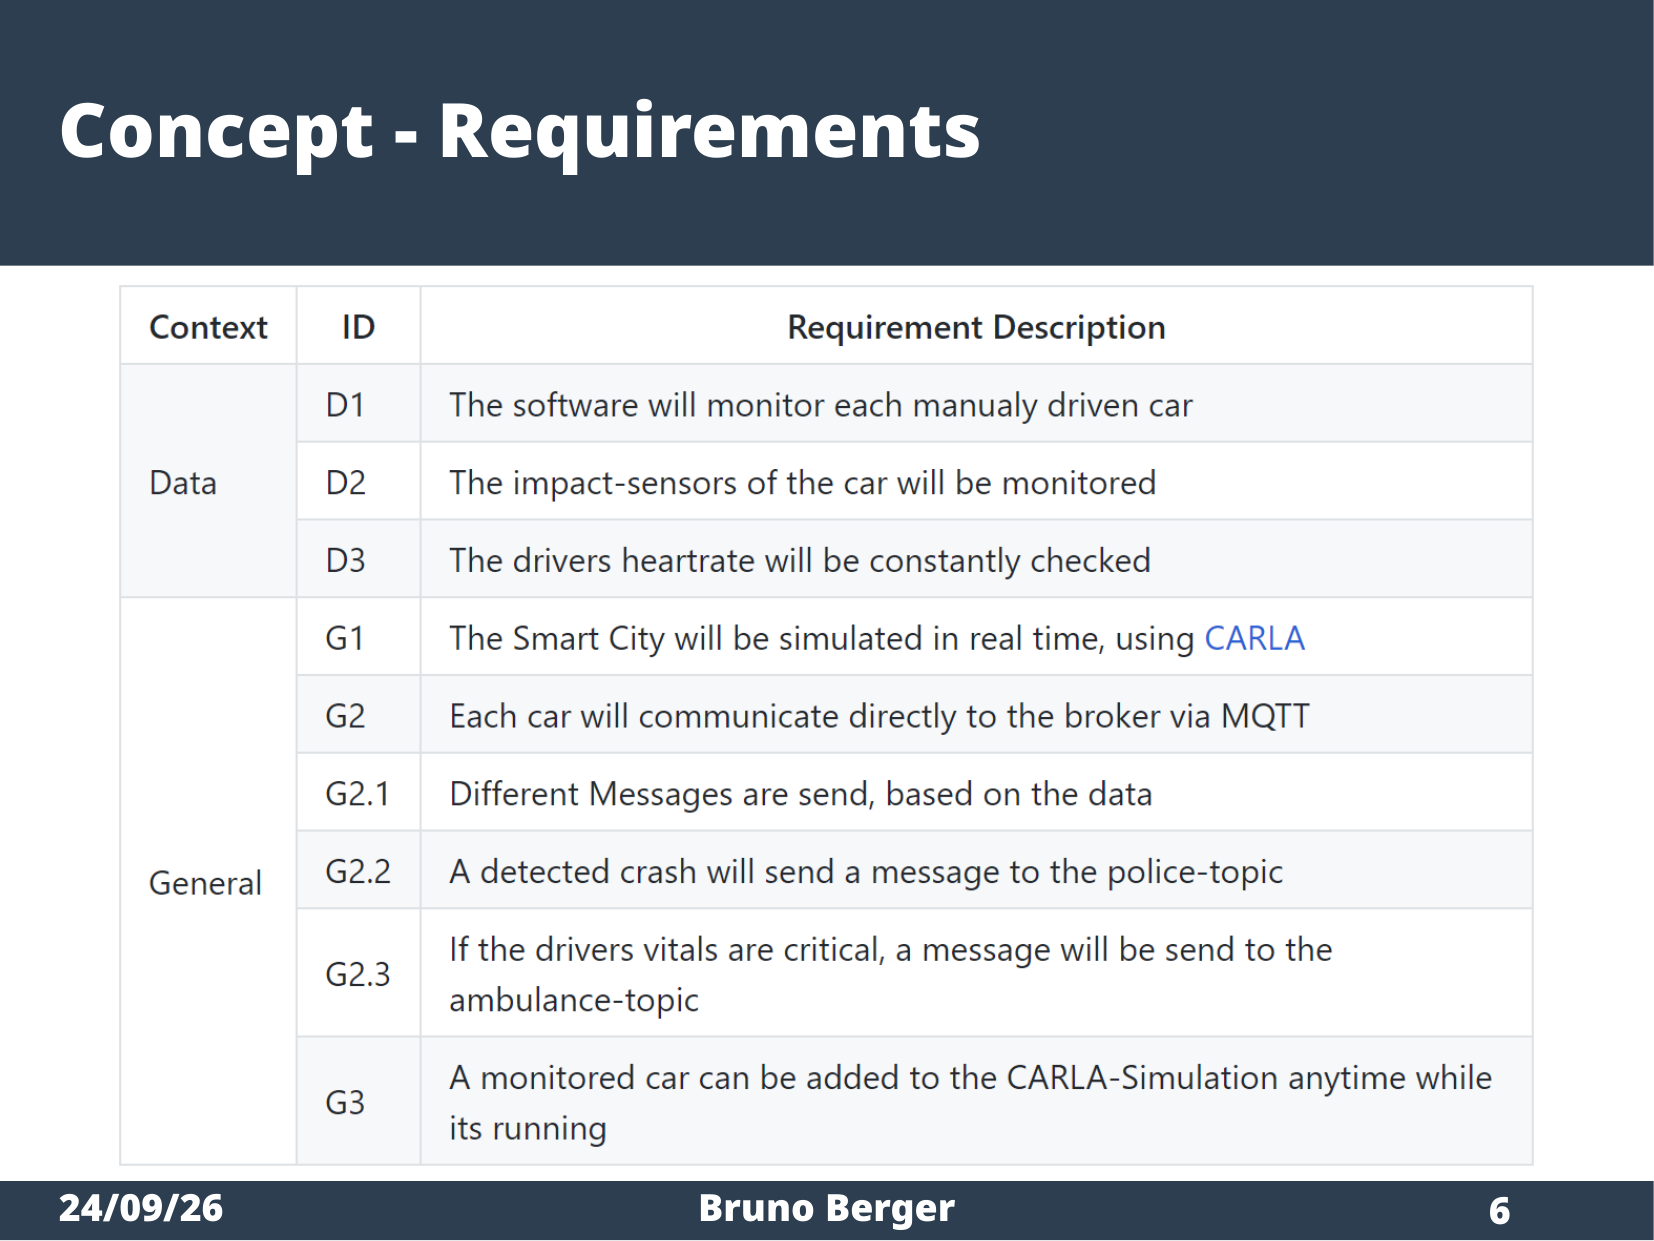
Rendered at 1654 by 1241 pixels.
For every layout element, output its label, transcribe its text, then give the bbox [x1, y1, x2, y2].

picture [116, 283, 1537, 1170]
title Concept - Requirements [59, 49, 1595, 207]
